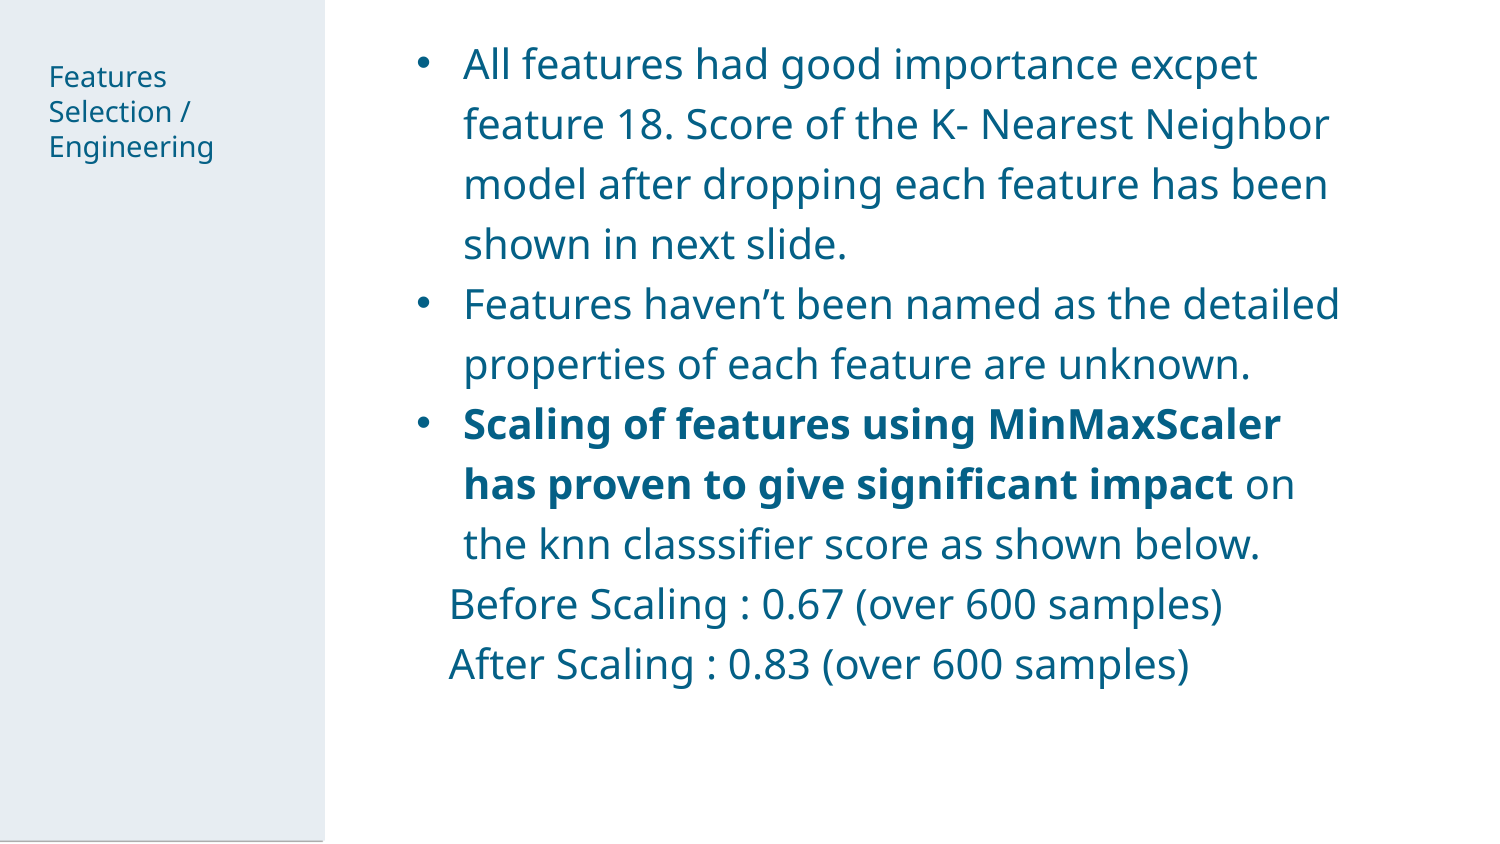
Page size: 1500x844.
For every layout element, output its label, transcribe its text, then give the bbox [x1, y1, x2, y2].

text_box [0, 0, 325, 841]
text_box Features Selection / Engineering [33, 50, 292, 206]
text_box All features had good importance excpet feature 18. Score of the K- Nearest Neighbor model after dropping each feature has been shown in next slide. Features haven’t been named as the detailed properties of each feature are unknown. Scaling of features using MinMaxScaler has proven to give significant impact on the knn classsifier score as shown below. Before Scaling : 0.67 (over 600 samples) After Scaling : 0.83 (over 600 samples) [401, 0, 1364, 696]
